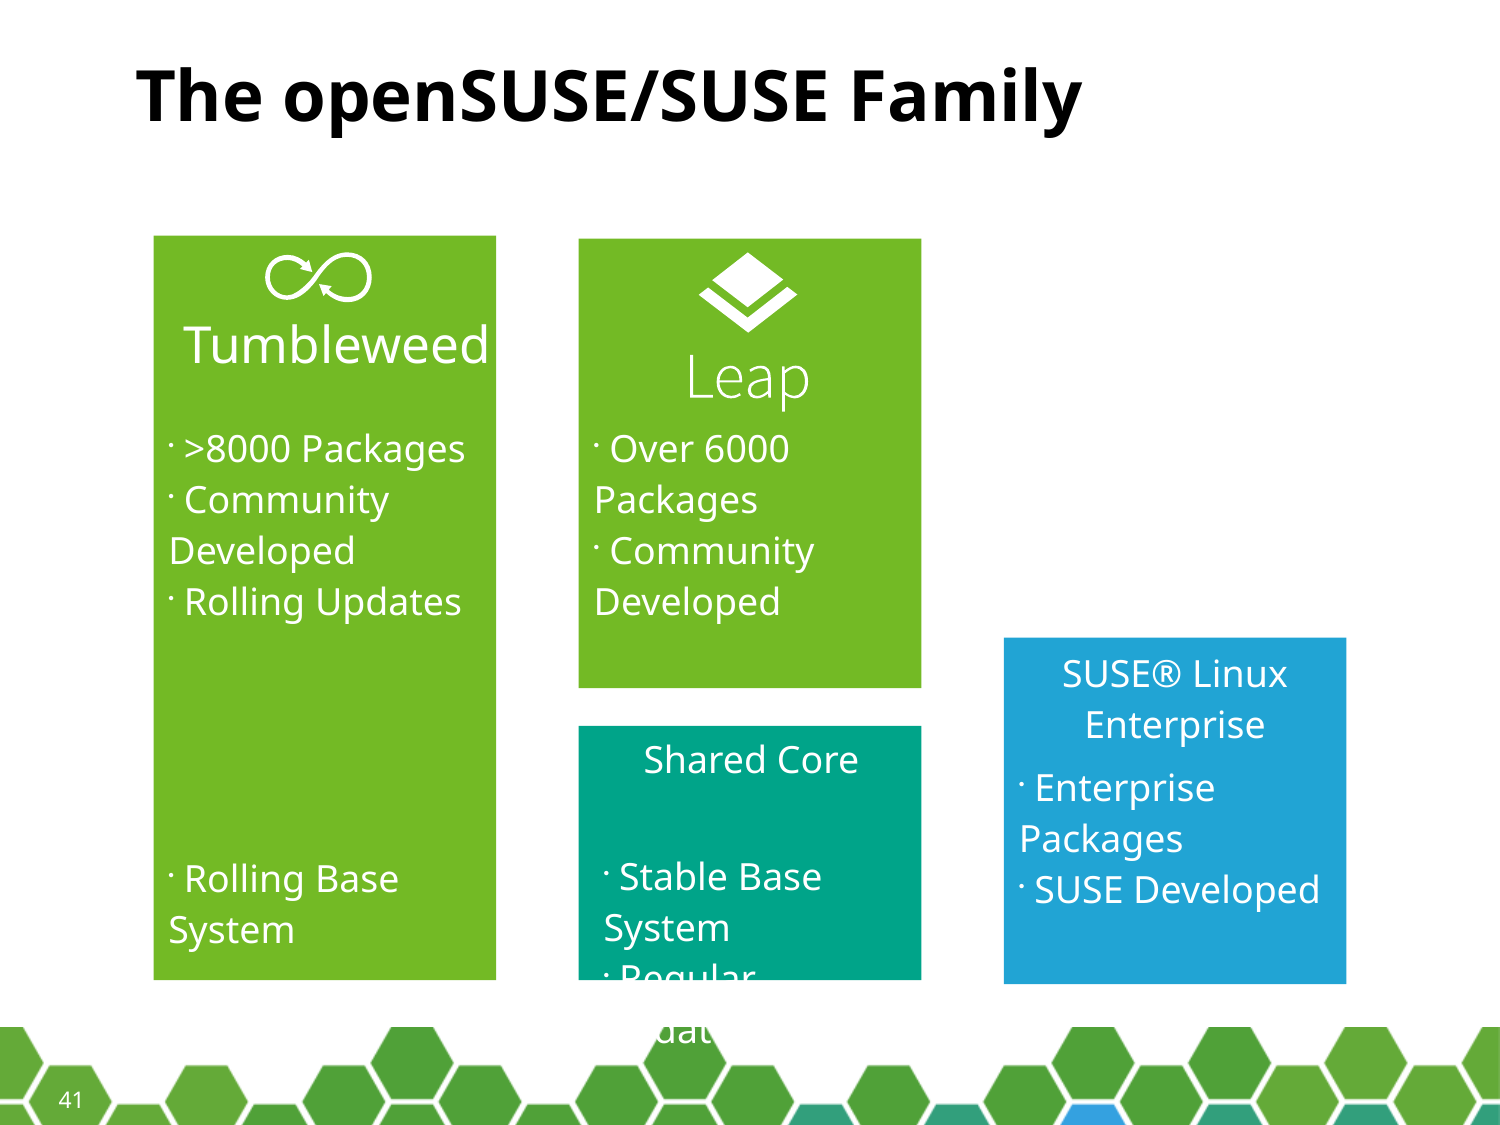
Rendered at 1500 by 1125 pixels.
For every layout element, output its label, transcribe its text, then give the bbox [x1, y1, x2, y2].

picture [0, 1027, 1500, 1125]
text_box Over 6000 Packages Community Developed [578, 415, 912, 760]
text_box SUSE® Linux Enterprise [1014, 640, 1336, 753]
text_box Enterprise Packages SUSE Developed [1003, 753, 1337, 1098]
picture [164, 233, 519, 384]
text_box Rolling Base System [153, 793, 487, 962]
picture [667, 228, 833, 436]
text_box [153, 235, 497, 981]
text_box >8000 Packages Community Developed Rolling Updates [153, 415, 487, 760]
title The openSUSE/SUSE Family [135, 12, 1372, 175]
text_box [578, 238, 667, 415]
text_box [1003, 637, 1347, 985]
text_box Stable Base System Regular Updates [588, 791, 922, 1059]
text_box Shared Core [591, 760, 912, 789]
text_box [833, 238, 922, 689]
